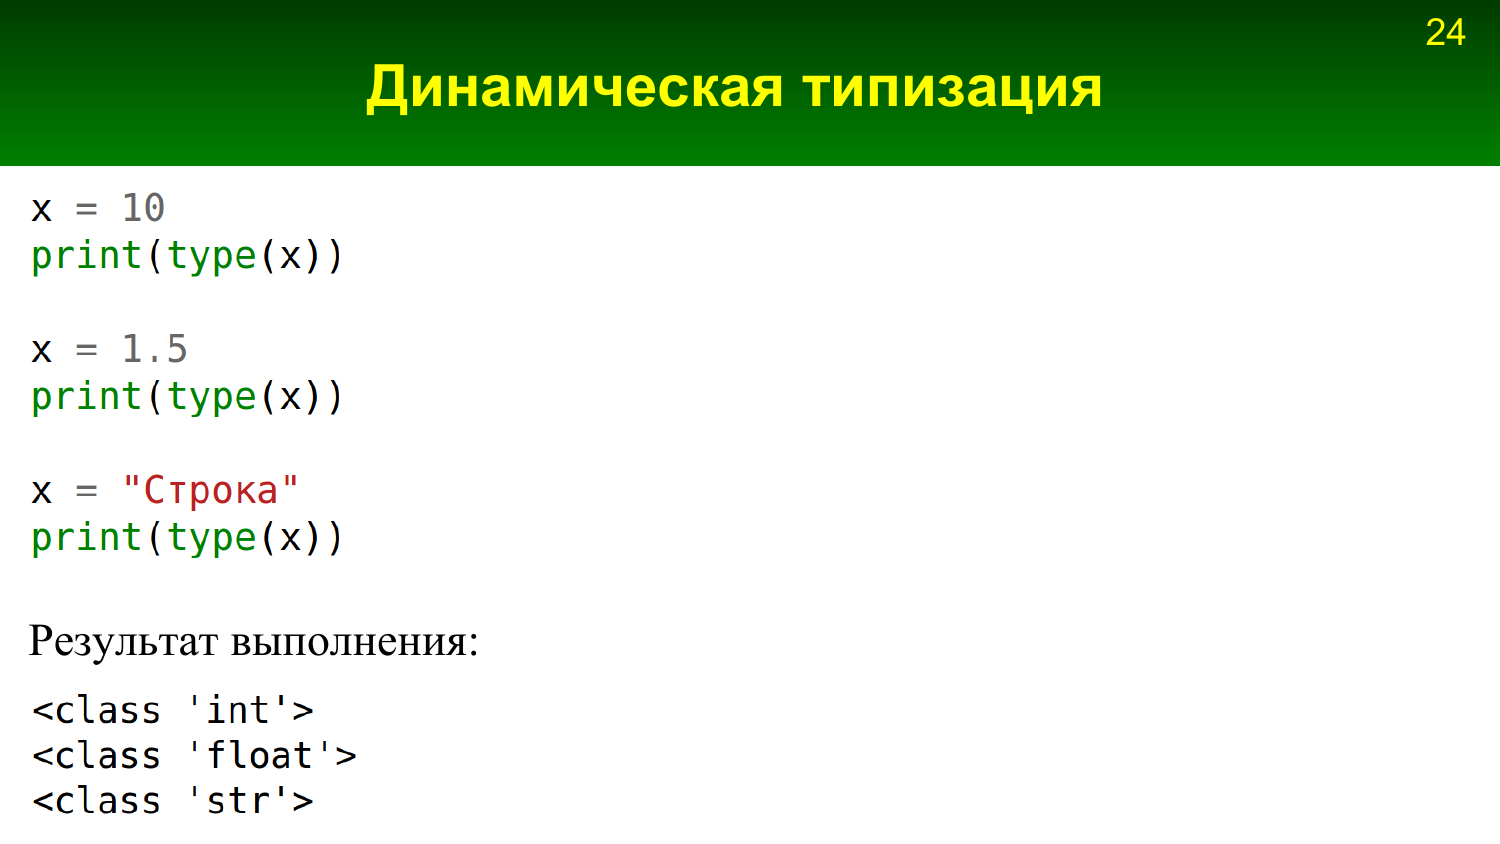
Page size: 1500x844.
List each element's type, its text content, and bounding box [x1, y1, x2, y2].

picture [23, 183, 355, 573]
picture [29, 684, 361, 821]
title Динамическая типизация [47, 11, 1426, 154]
text_box Результат выполнения: [28, 602, 538, 678]
